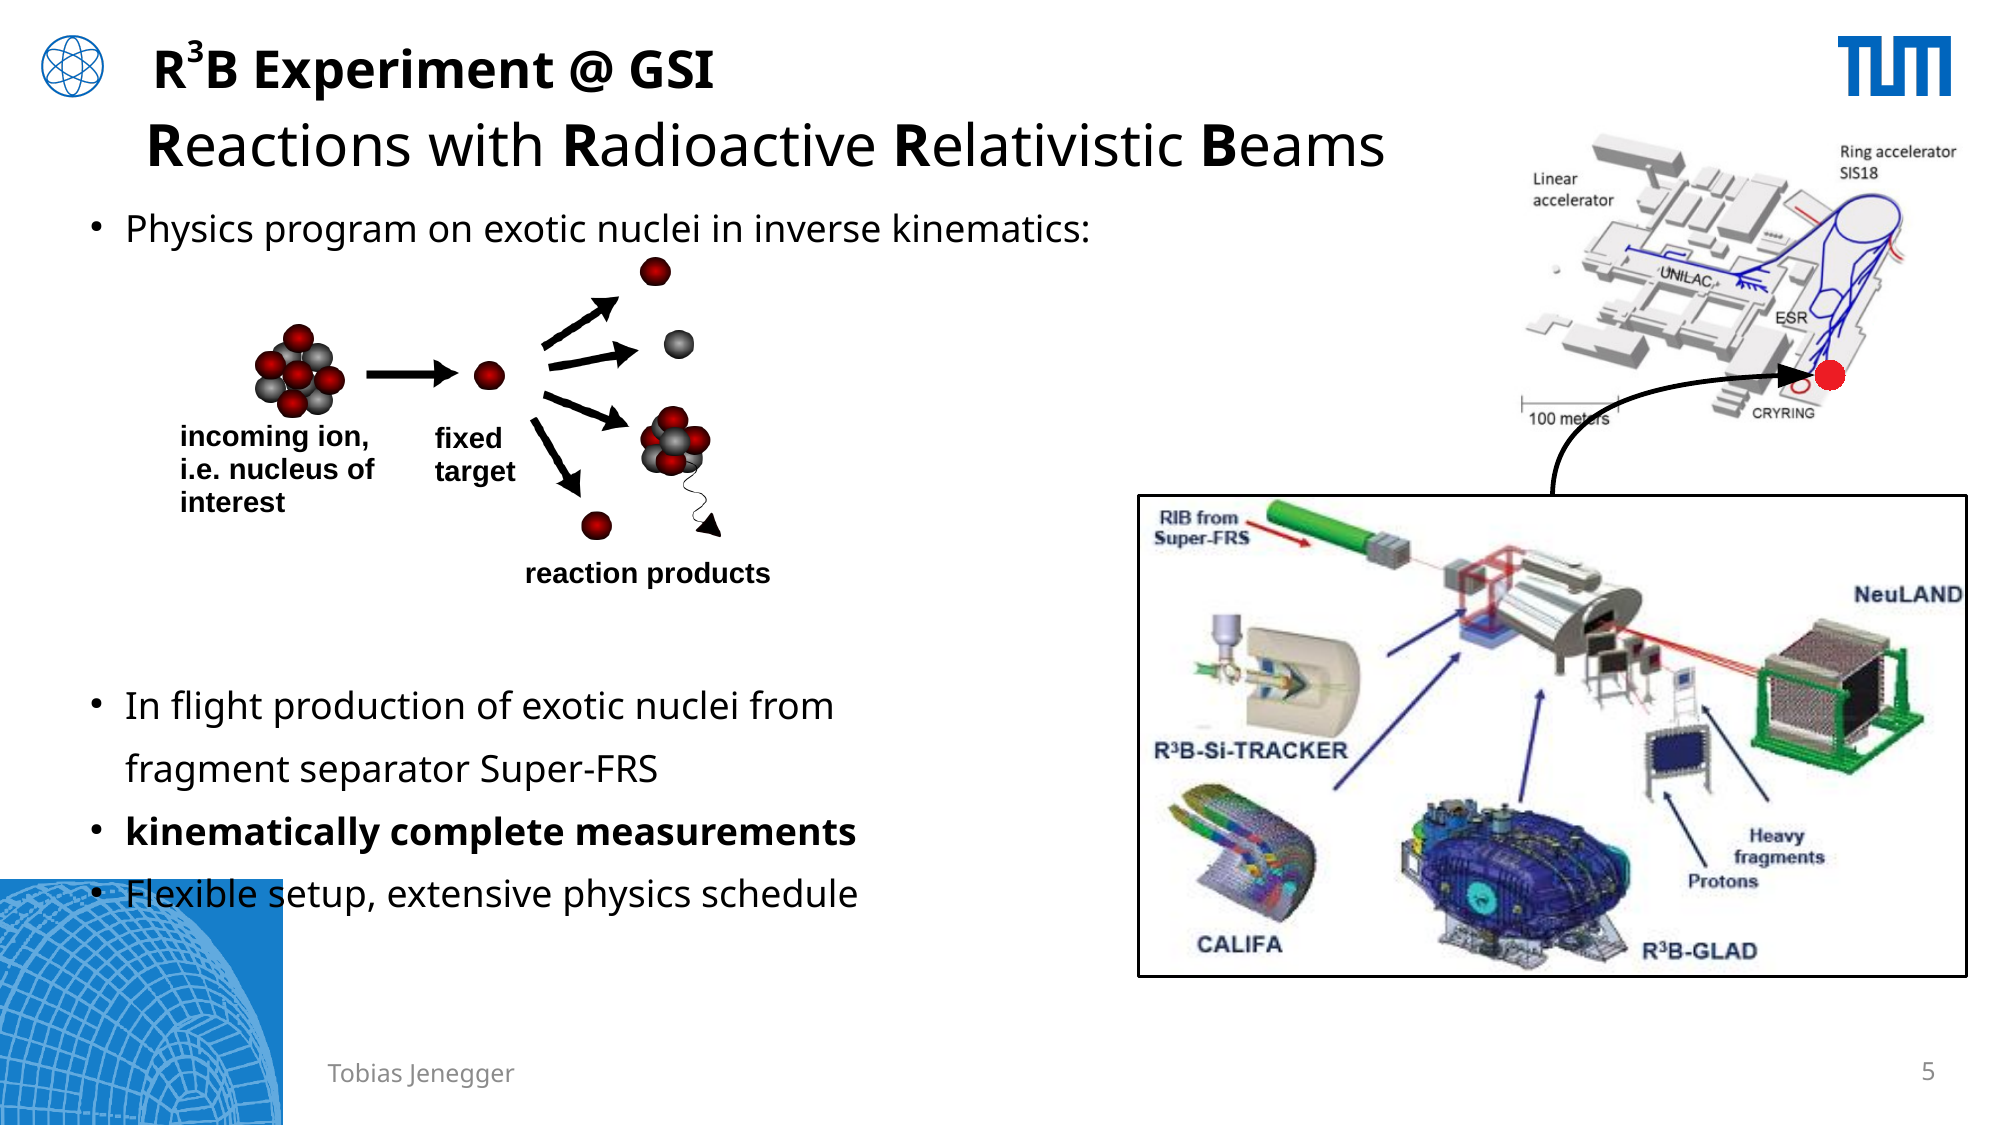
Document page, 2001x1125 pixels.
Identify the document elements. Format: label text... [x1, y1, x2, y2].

picture [36, 30, 108, 101]
slide_number <number> [1500, 1042, 1951, 1103]
text_box incoming ion, i.e. nucleus of interest [165, 412, 391, 527]
text_box reaction products [510, 549, 931, 631]
text_box [1815, 360, 1846, 391]
slide_number Tobias Jenegger [312, 1042, 588, 1103]
picture [255, 257, 721, 540]
list Reactions with Radioactive Relativistic Beams [130, 100, 1546, 211]
picture [1430, 108, 2001, 523]
picture [1838, 36, 1951, 96]
text_box fixed target [420, 414, 541, 496]
picture [1140, 496, 1966, 976]
picture [0, 879, 283, 1125]
title R3B Experiment @ GSI [137, 32, 1809, 109]
text_box Physics program on exotic nuclei in inverse kinematics: In flight production of exotic nuclei from fragment separator Super-FRS kinematically complete measurements Flexible setup, extensive physics schedule [75, 195, 1134, 928]
